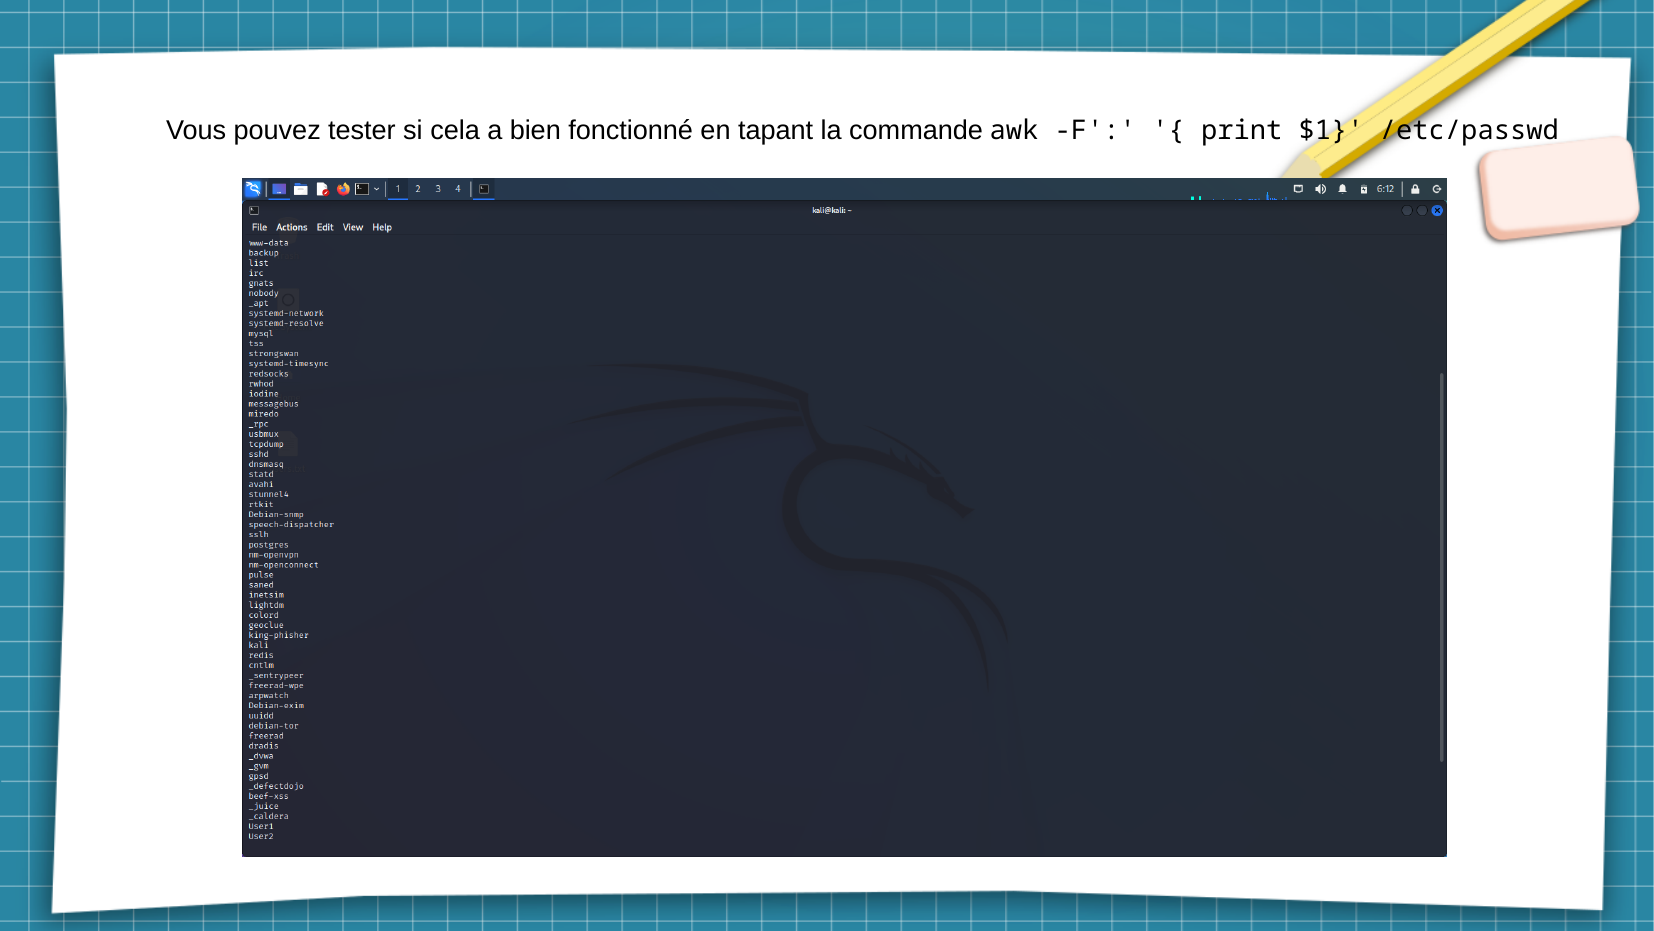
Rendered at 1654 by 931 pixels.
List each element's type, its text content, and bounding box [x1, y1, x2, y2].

title Vous pouvez tester si cela a bien fonctionné en tapant la commande awk -F':' '{ print $1}' /etc/passwd [88, 88, 1565, 170]
picture [0, 0, 1654, 931]
